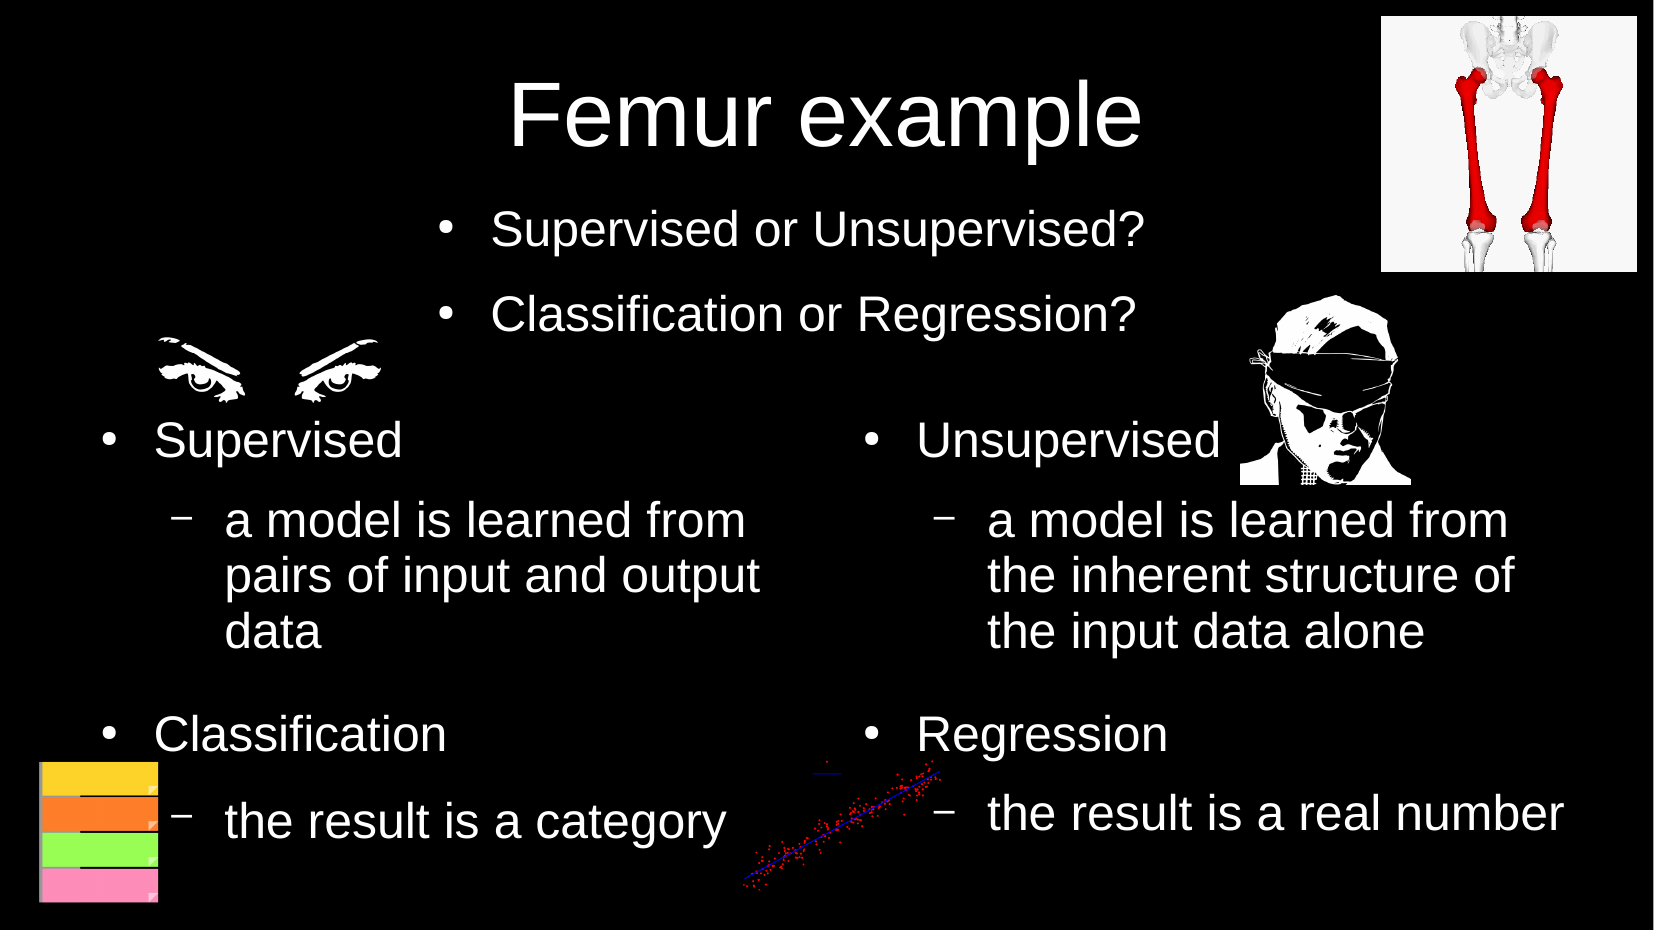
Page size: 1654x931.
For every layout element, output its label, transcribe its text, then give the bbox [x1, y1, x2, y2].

list Supervised a model is learned from pairs of input and output data [82, 412, 809, 670]
picture [147, 326, 390, 413]
picture [11, 744, 189, 922]
list Regression the result is a real number [845, 706, 1572, 931]
picture [1240, 295, 1411, 485]
list Supervised or Unsupervised? Classification or Regression? [419, 200, 1146, 459]
list Unsupervised a model is learned from the inherent structure of the input data alone [845, 412, 1572, 670]
title Femur example [82, 37, 1381, 193]
list Classification the result is a category [82, 706, 809, 931]
picture [1381, 16, 1637, 272]
picture [732, 744, 949, 922]
